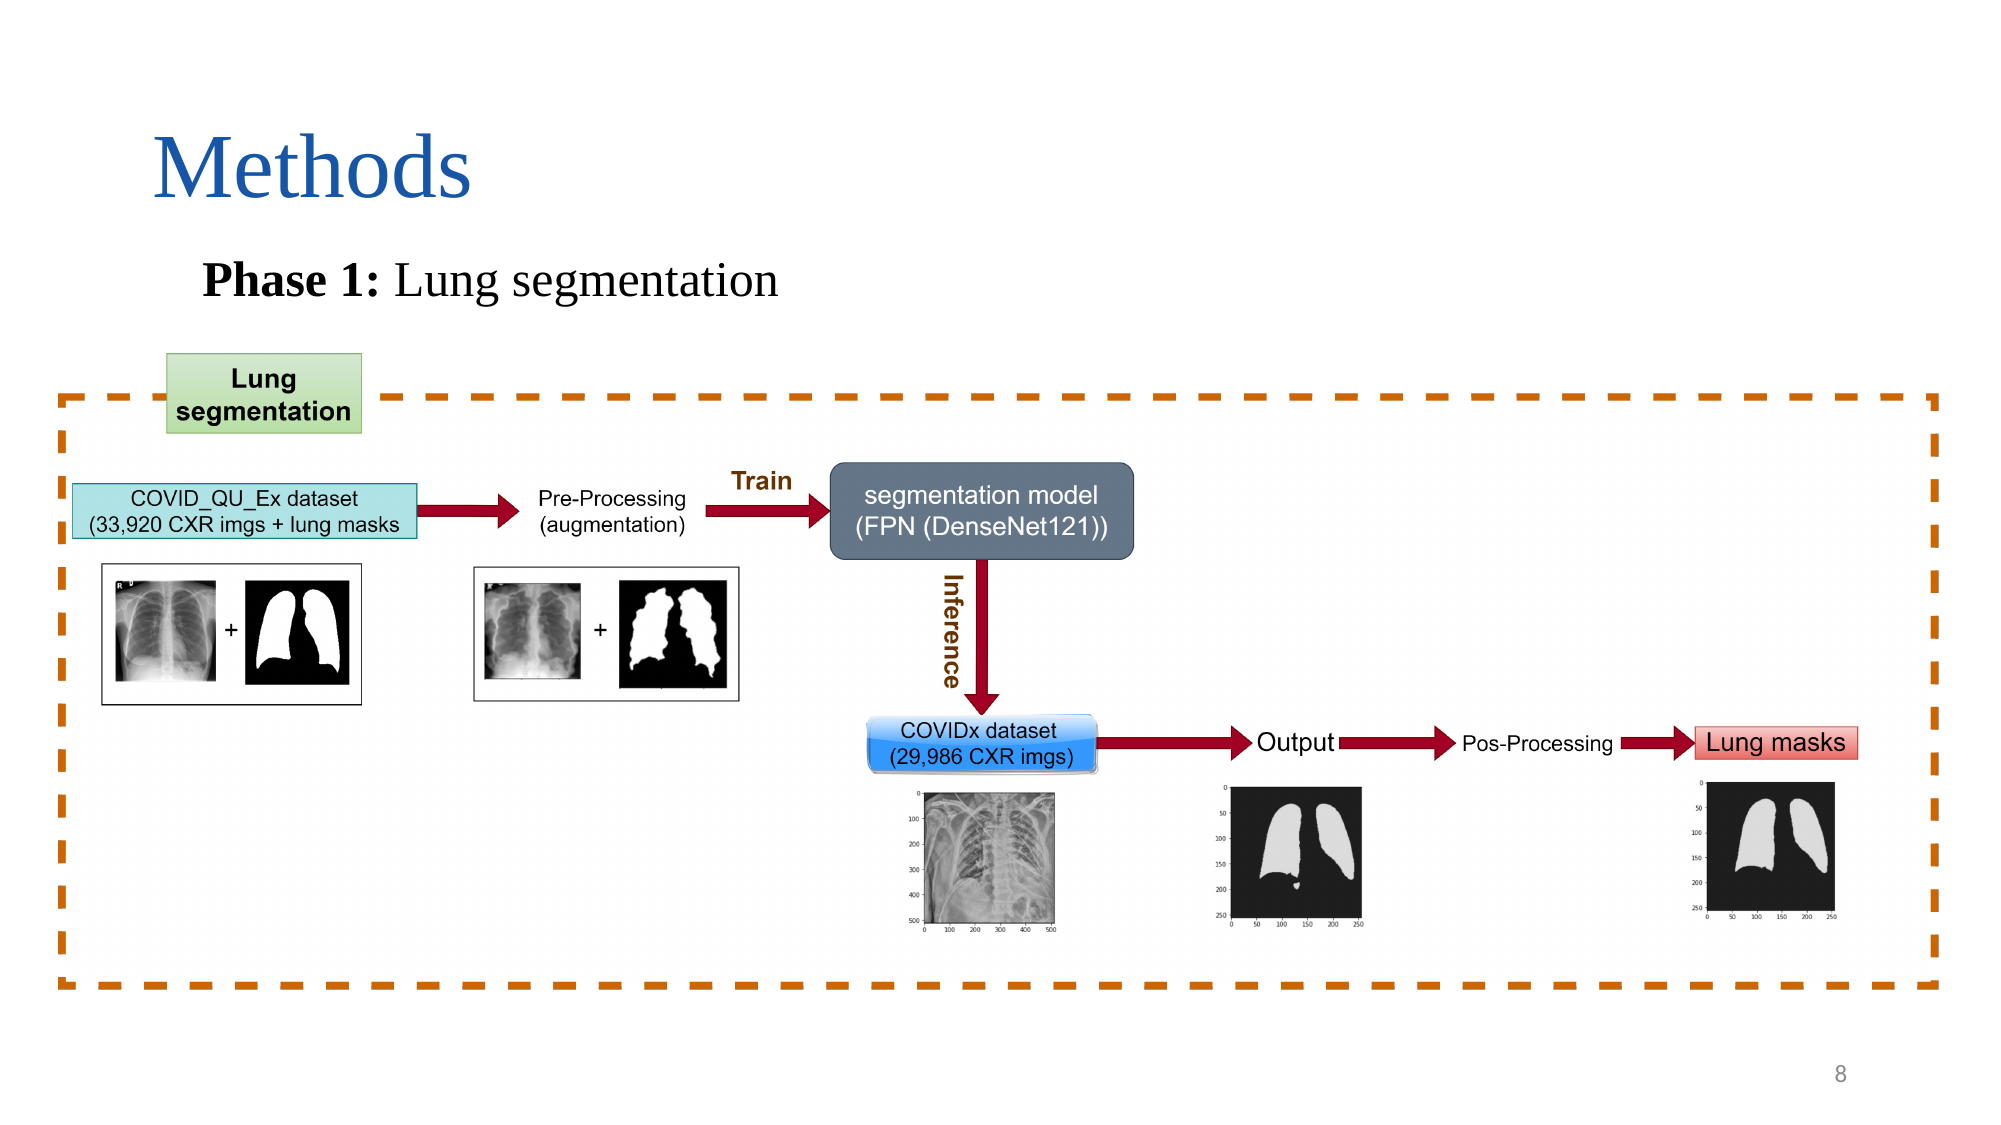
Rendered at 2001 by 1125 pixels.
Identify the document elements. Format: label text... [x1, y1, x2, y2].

text_box Methods [137, 59, 1862, 277]
picture [47, 342, 1949, 1000]
text_box Phase 1: Lung segmentation [187, 238, 998, 314]
text_box <number> [1412, 1042, 1862, 1103]
